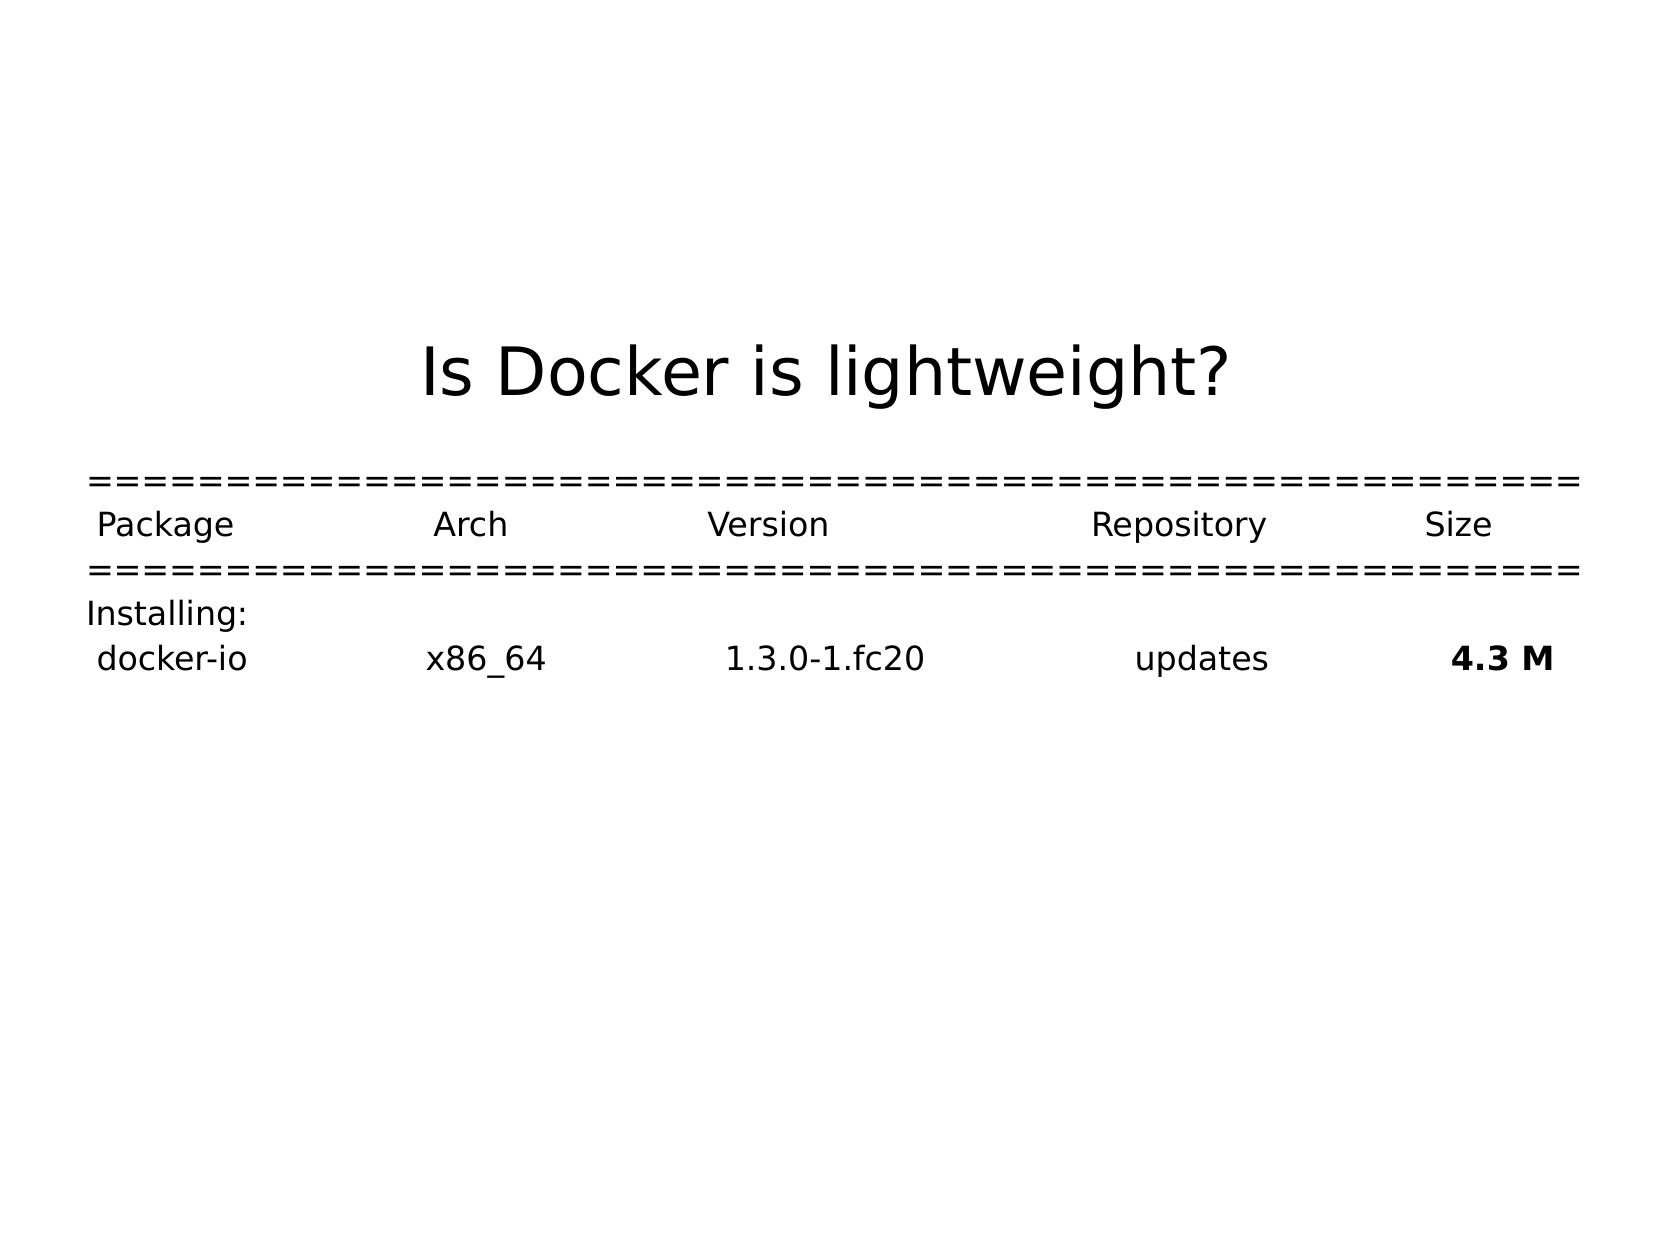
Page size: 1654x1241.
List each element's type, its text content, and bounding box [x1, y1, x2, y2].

text_box ====================================================== Package Arch Version Repository Size ====================================================== Installing: docker-io x86_64 1.3.0-1.fc20 updates 4.3 M [71, 453, 1600, 775]
text_box Is Docker is lightweight? [405, 325, 1249, 631]
